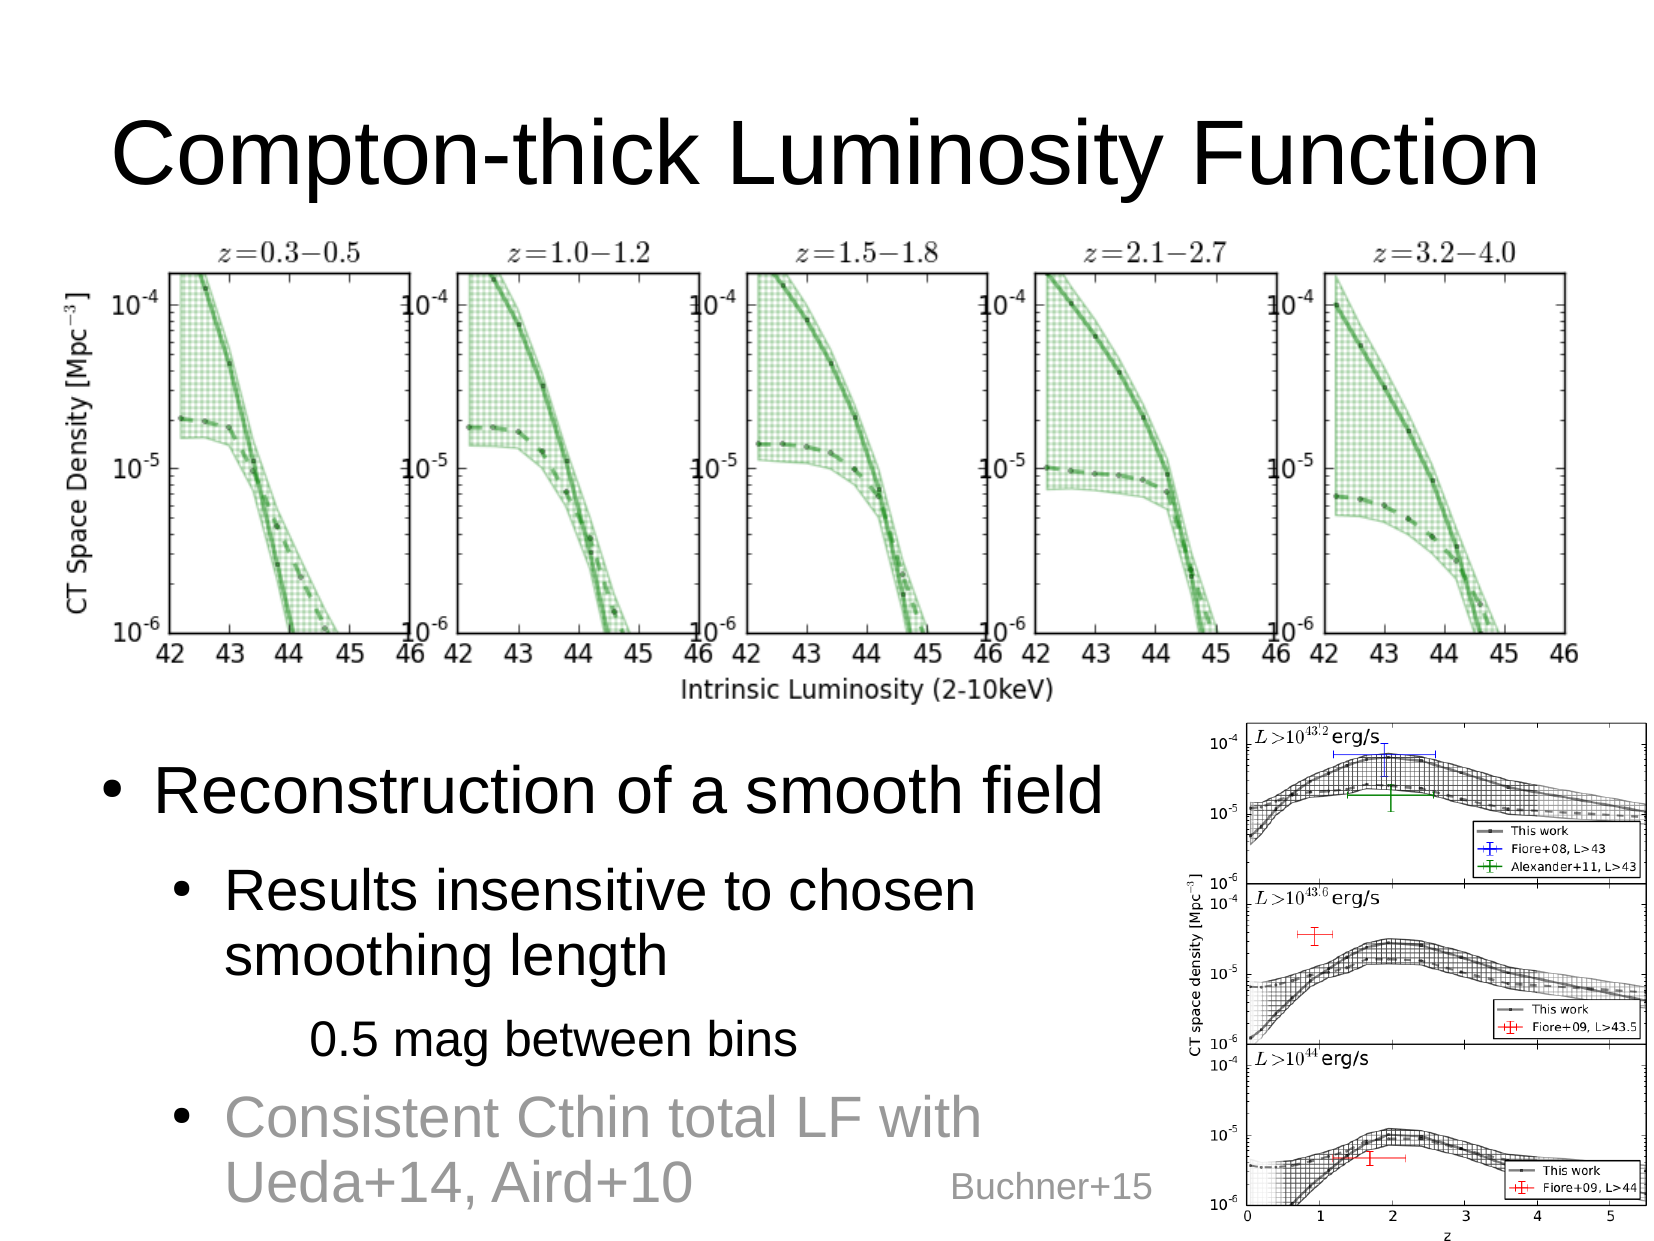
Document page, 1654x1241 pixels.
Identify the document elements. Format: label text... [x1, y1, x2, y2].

title Compton-thick Luminosity Function [82, 49, 1571, 257]
text_box Buchner+15 [900, 1158, 1168, 1216]
picture [49, 225, 1653, 1241]
list Reconstruction of a smooth field Results insensitive to chosen smoothing length 0.5 mag between bins Consistent Cthin total LF with Ueda+14, Aird+10 [82, 753, 1185, 1217]
